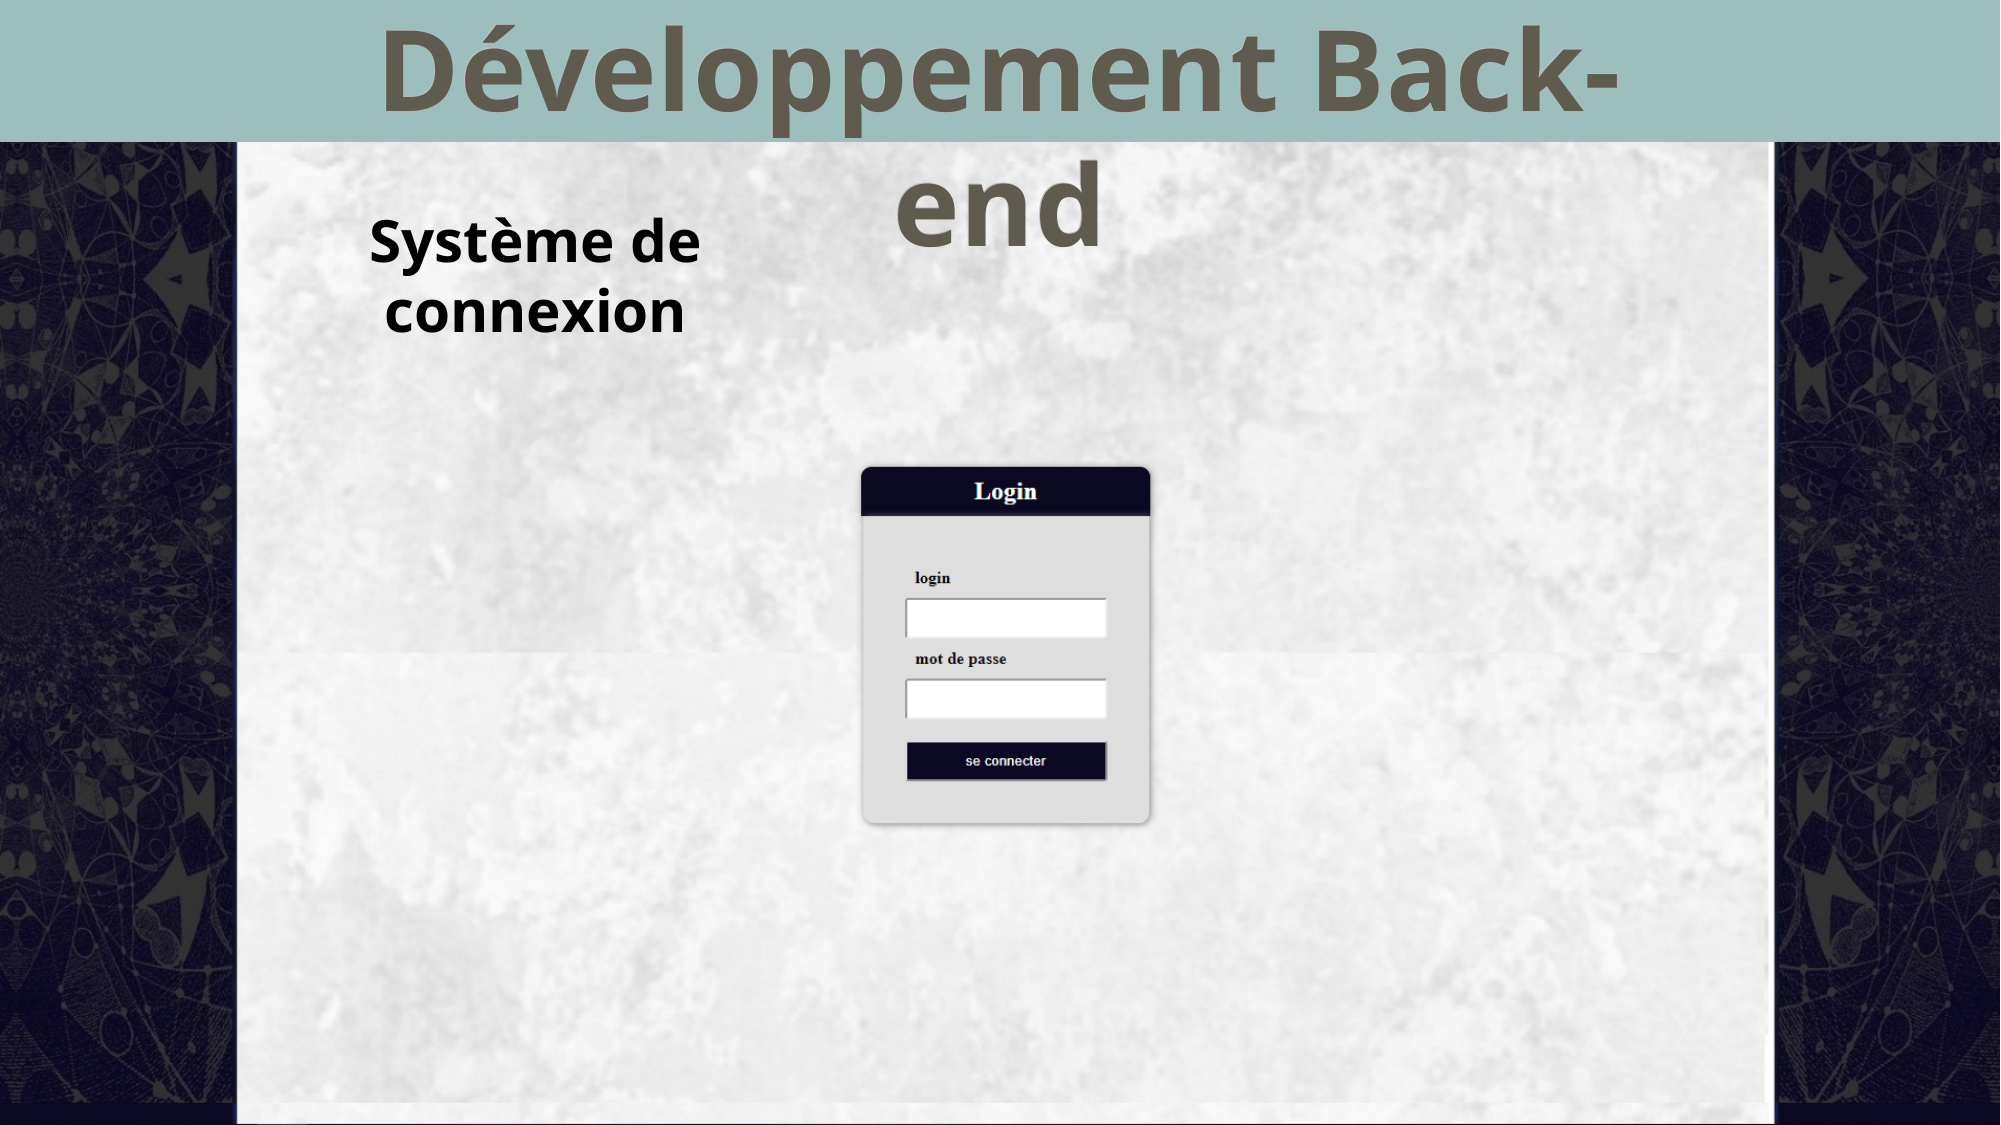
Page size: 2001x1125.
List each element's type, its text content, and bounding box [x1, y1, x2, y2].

text_box Système de connexion [232, 196, 839, 283]
picture [0, 142, 2000, 1125]
text_box Développement Back-end [290, 0, 1710, 276]
